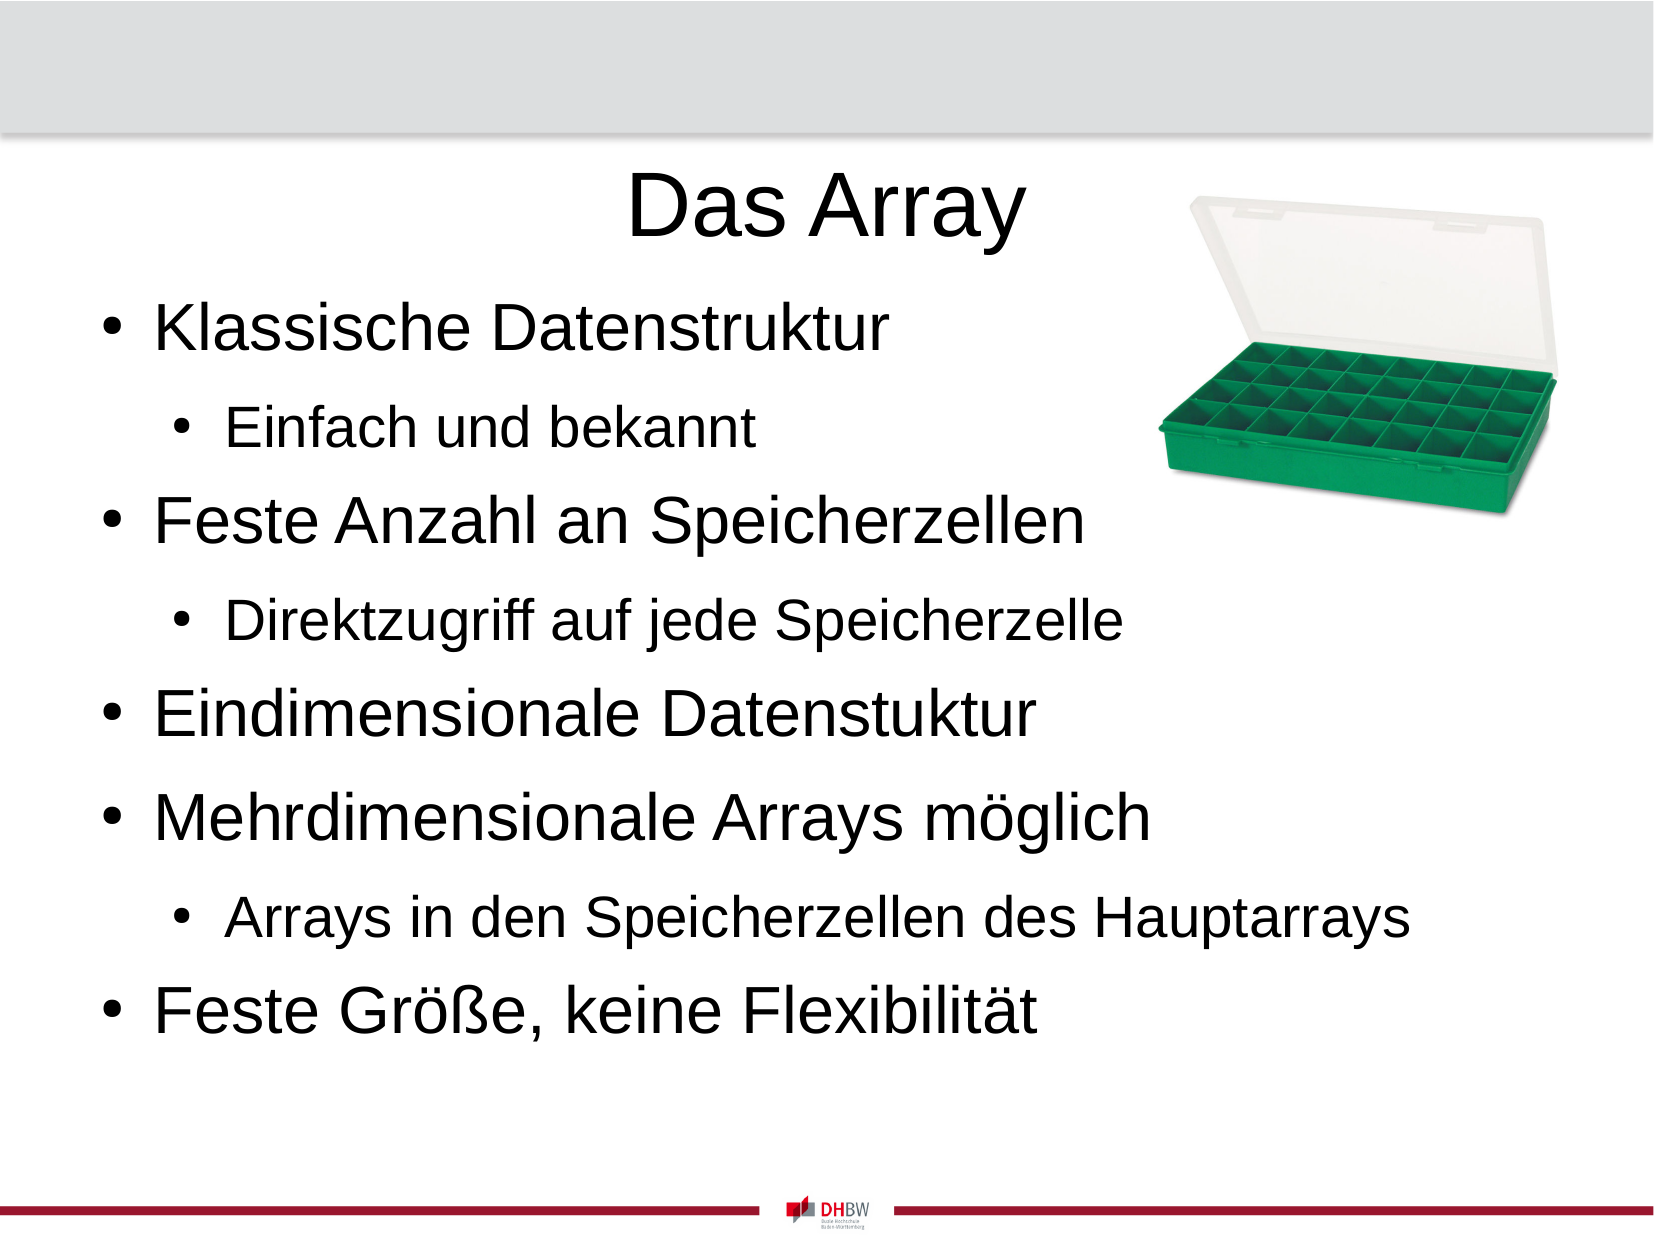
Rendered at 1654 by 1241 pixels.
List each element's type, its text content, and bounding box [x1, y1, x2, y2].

title Das Array [82, 49, 1571, 257]
picture [0, 1, 1654, 1237]
list Klassische Datenstruktur Einfach und bekannt Feste Anzahl an Speicherzellen Direktzugriff auf jede Speicherzelle Eindimensionale Datenstuktur Mehrdimensionale Arrays möglich Arrays in den Speicherzellen des Hauptarrays Feste Größe, keine Flexibilität [82, 290, 1571, 1152]
